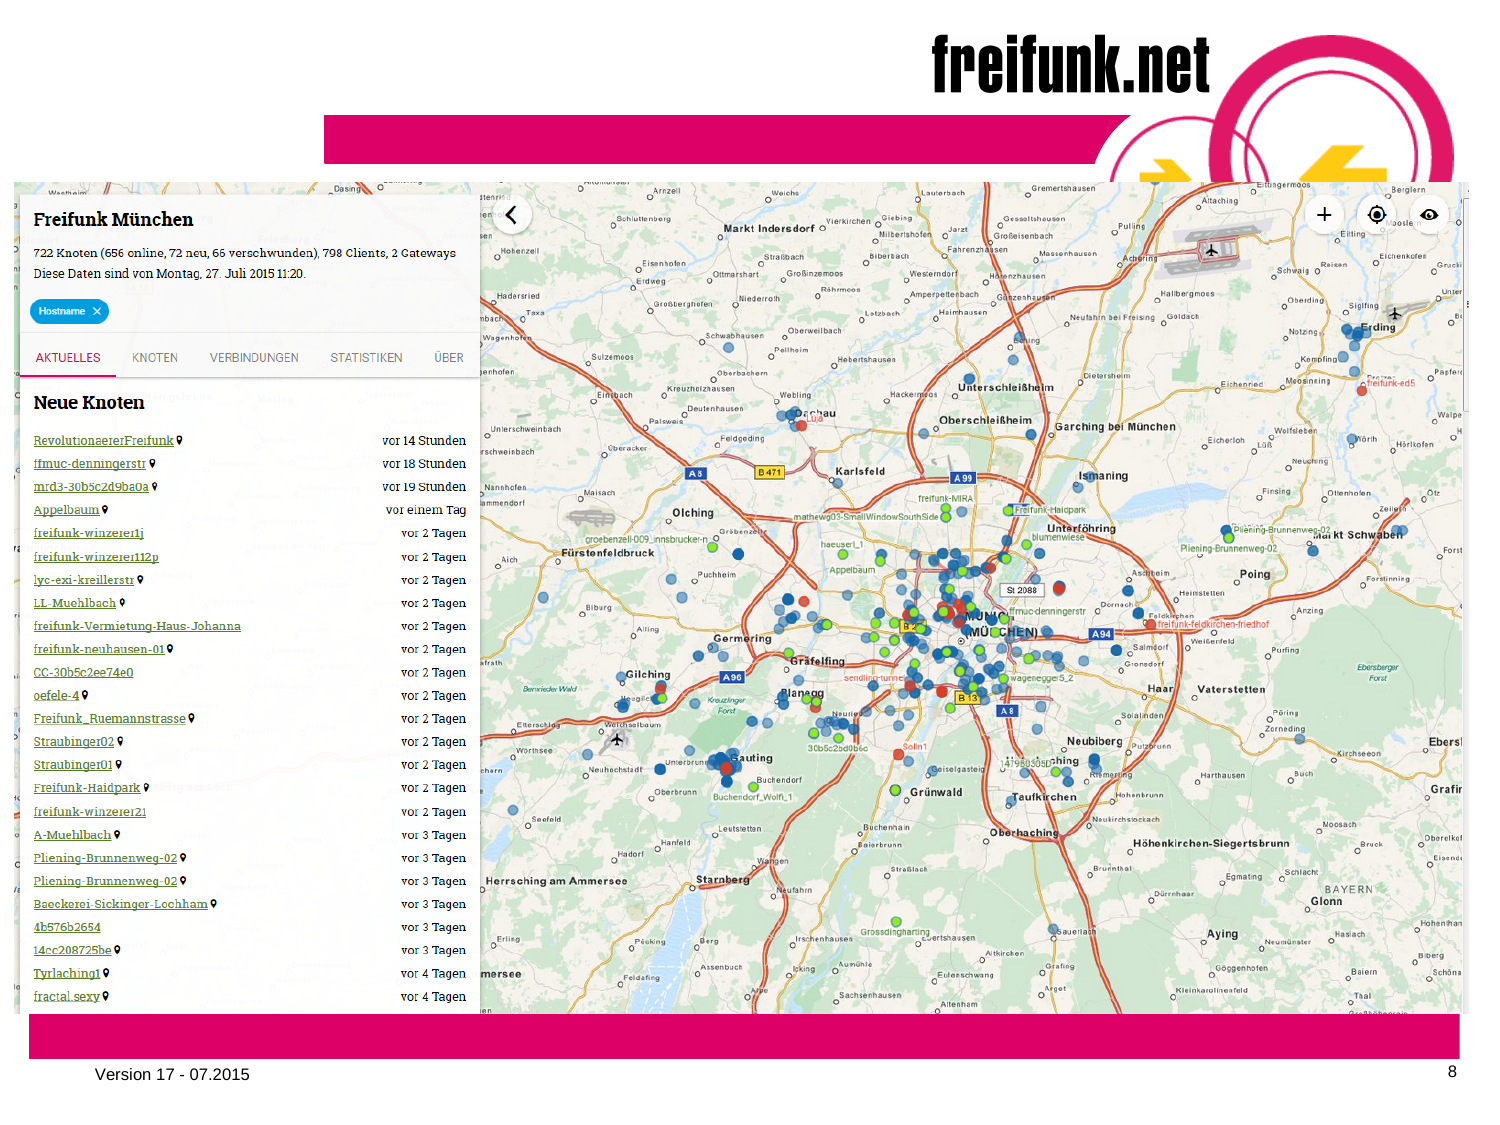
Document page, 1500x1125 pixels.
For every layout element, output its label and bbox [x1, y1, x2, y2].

picture [14, 34, 1469, 1014]
